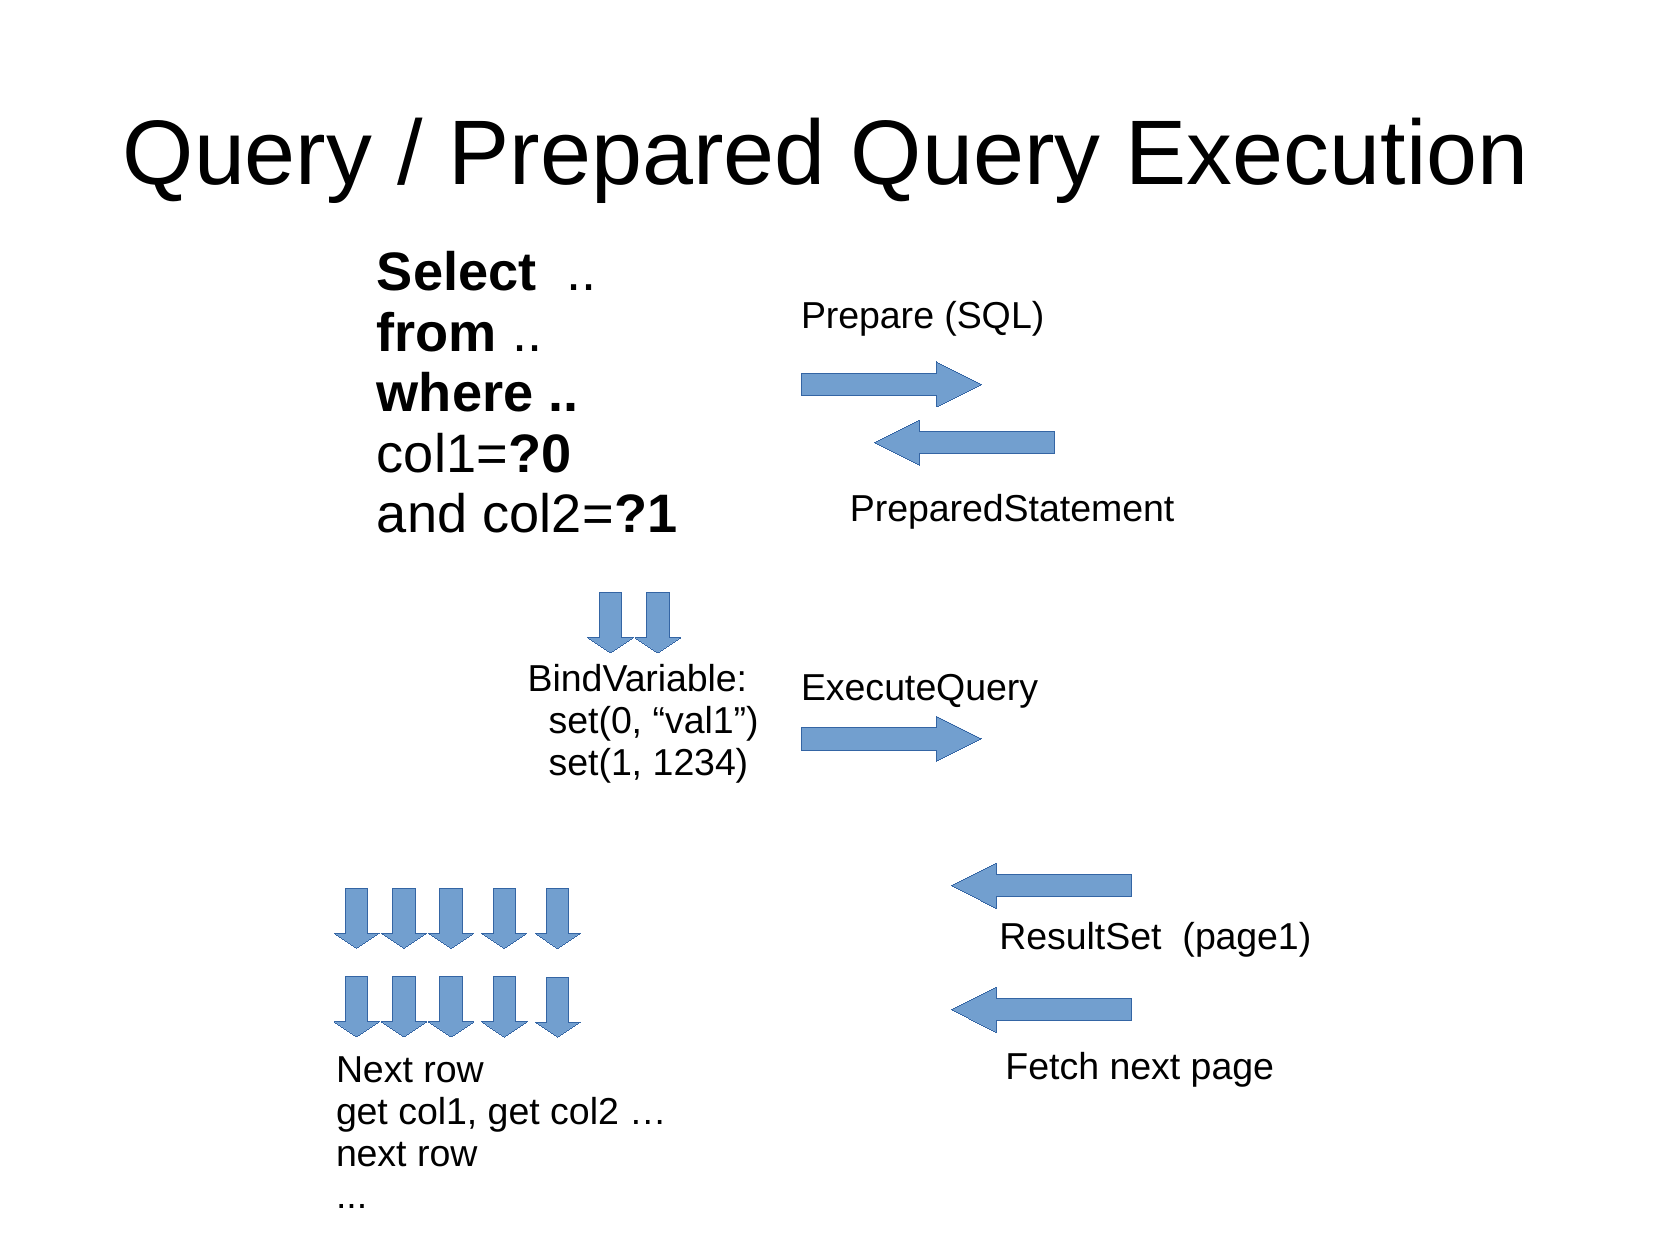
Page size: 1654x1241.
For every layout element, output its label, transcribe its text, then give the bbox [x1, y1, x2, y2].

text_box [951, 863, 1132, 909]
text_box [801, 716, 982, 762]
text_box [481, 976, 528, 1038]
text_box ExecuteQuery [786, 658, 1053, 716]
text_box [334, 976, 380, 1037]
text_box [381, 976, 427, 1037]
text_box [481, 888, 527, 949]
text_box [874, 420, 1055, 466]
text_box [951, 987, 1132, 1033]
text_box [334, 888, 380, 949]
text_box [635, 592, 681, 650]
text_box [535, 888, 581, 949]
text_box [801, 361, 982, 407]
text_box [587, 592, 634, 650]
text_box [428, 888, 474, 949]
text_box PreparedStatement [835, 480, 1190, 537]
text_box [535, 977, 581, 1038]
text_box [428, 976, 474, 1037]
text_box Prepare (SQL) [786, 286, 1060, 344]
text_box Fetch next page [990, 1038, 1289, 1095]
title Query / Prepared Query Execution [82, 49, 1571, 257]
text_box [381, 888, 427, 949]
text_box BindVariable: set(0, “val1”) set(1, 1234) [512, 650, 774, 791]
text_box Next row get col1, get col2 … next row ... [321, 1041, 682, 1225]
text_box Select .. from .. where .. col1=?0 and col2=?1 [362, 234, 727, 552]
text_box ResultSet (page1) [984, 908, 1327, 965]
